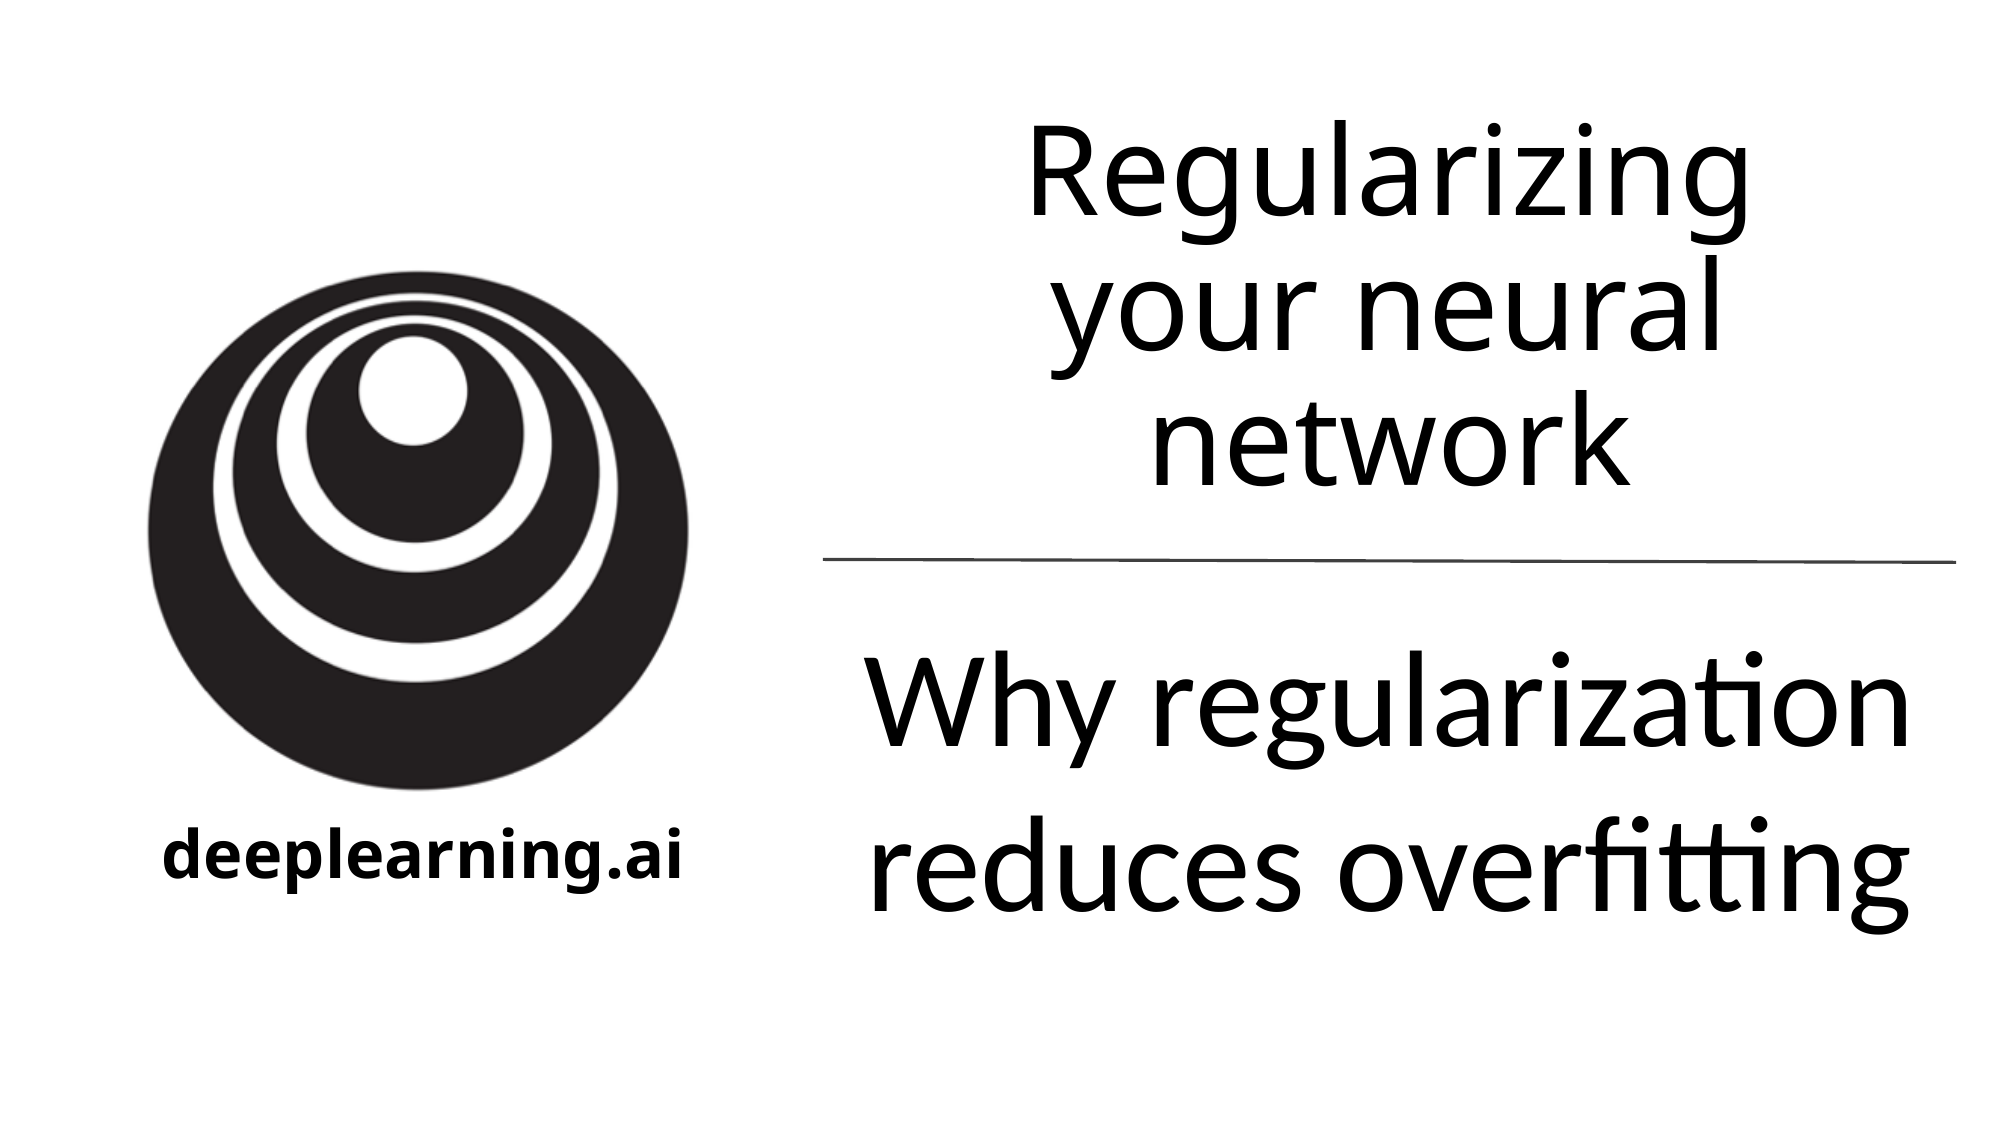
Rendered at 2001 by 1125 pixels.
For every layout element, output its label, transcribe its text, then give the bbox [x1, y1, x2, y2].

text_box deeplearning.ai [56, 768, 790, 901]
title Regularizing your neural network [929, 203, 1850, 521]
picture [108, 234, 739, 768]
text_box Why regularization reduces overfitting [822, 601, 1957, 946]
